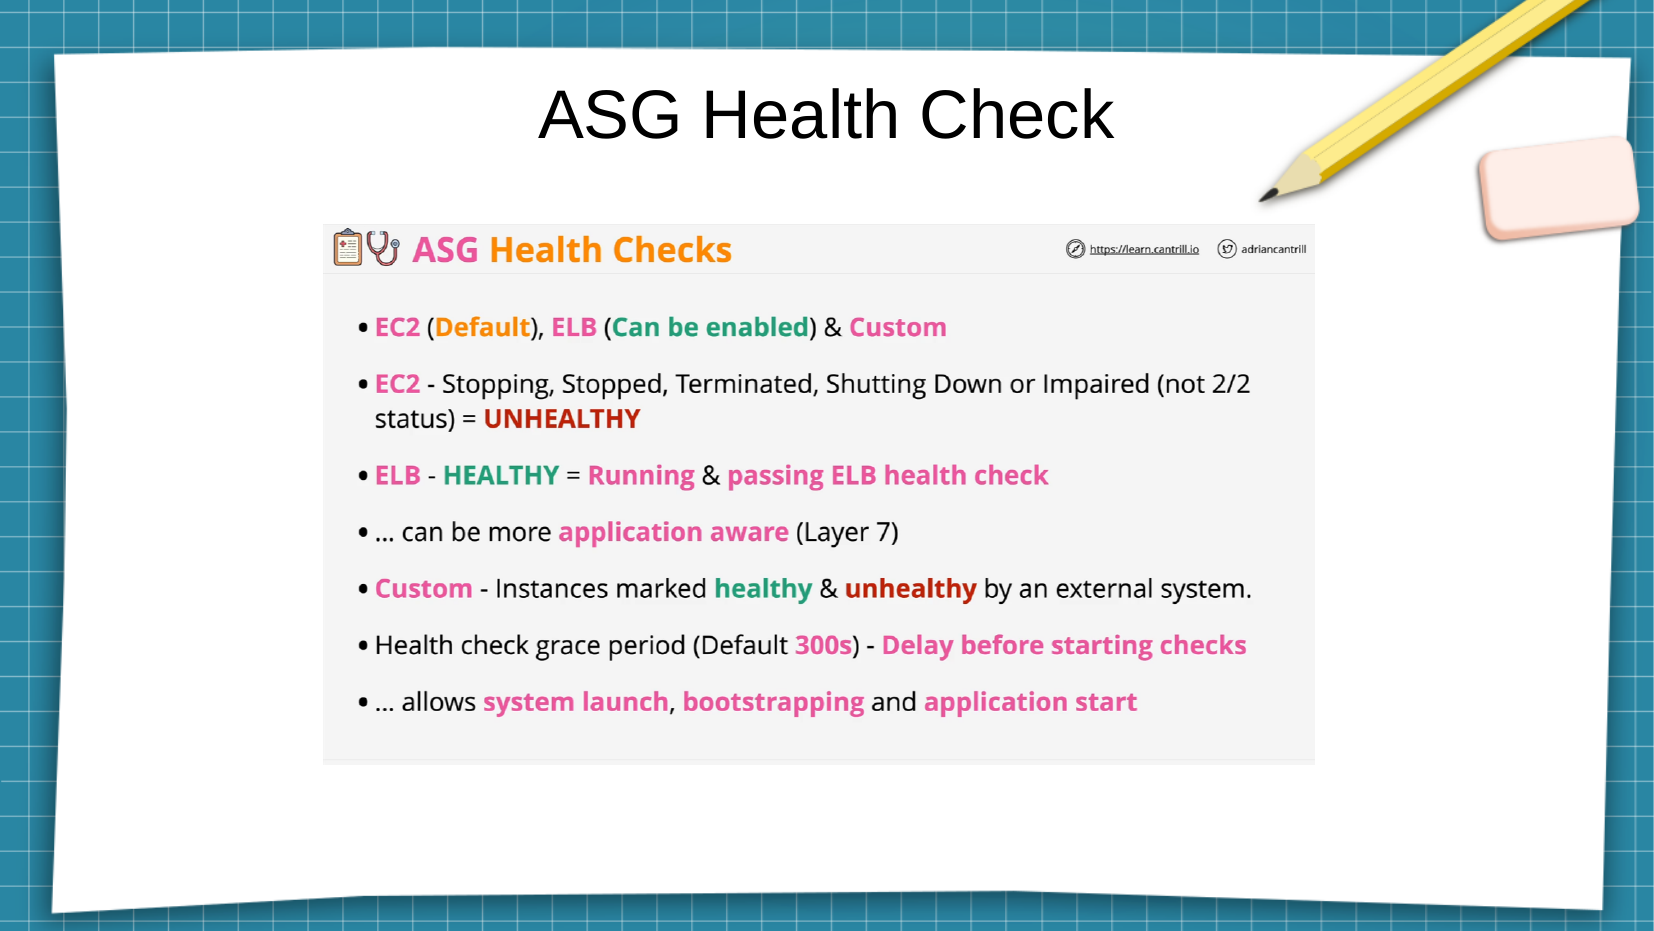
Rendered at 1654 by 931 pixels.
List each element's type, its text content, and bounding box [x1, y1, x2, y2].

title ASG Health Check [82, 37, 1571, 193]
picture [0, 0, 1654, 931]
